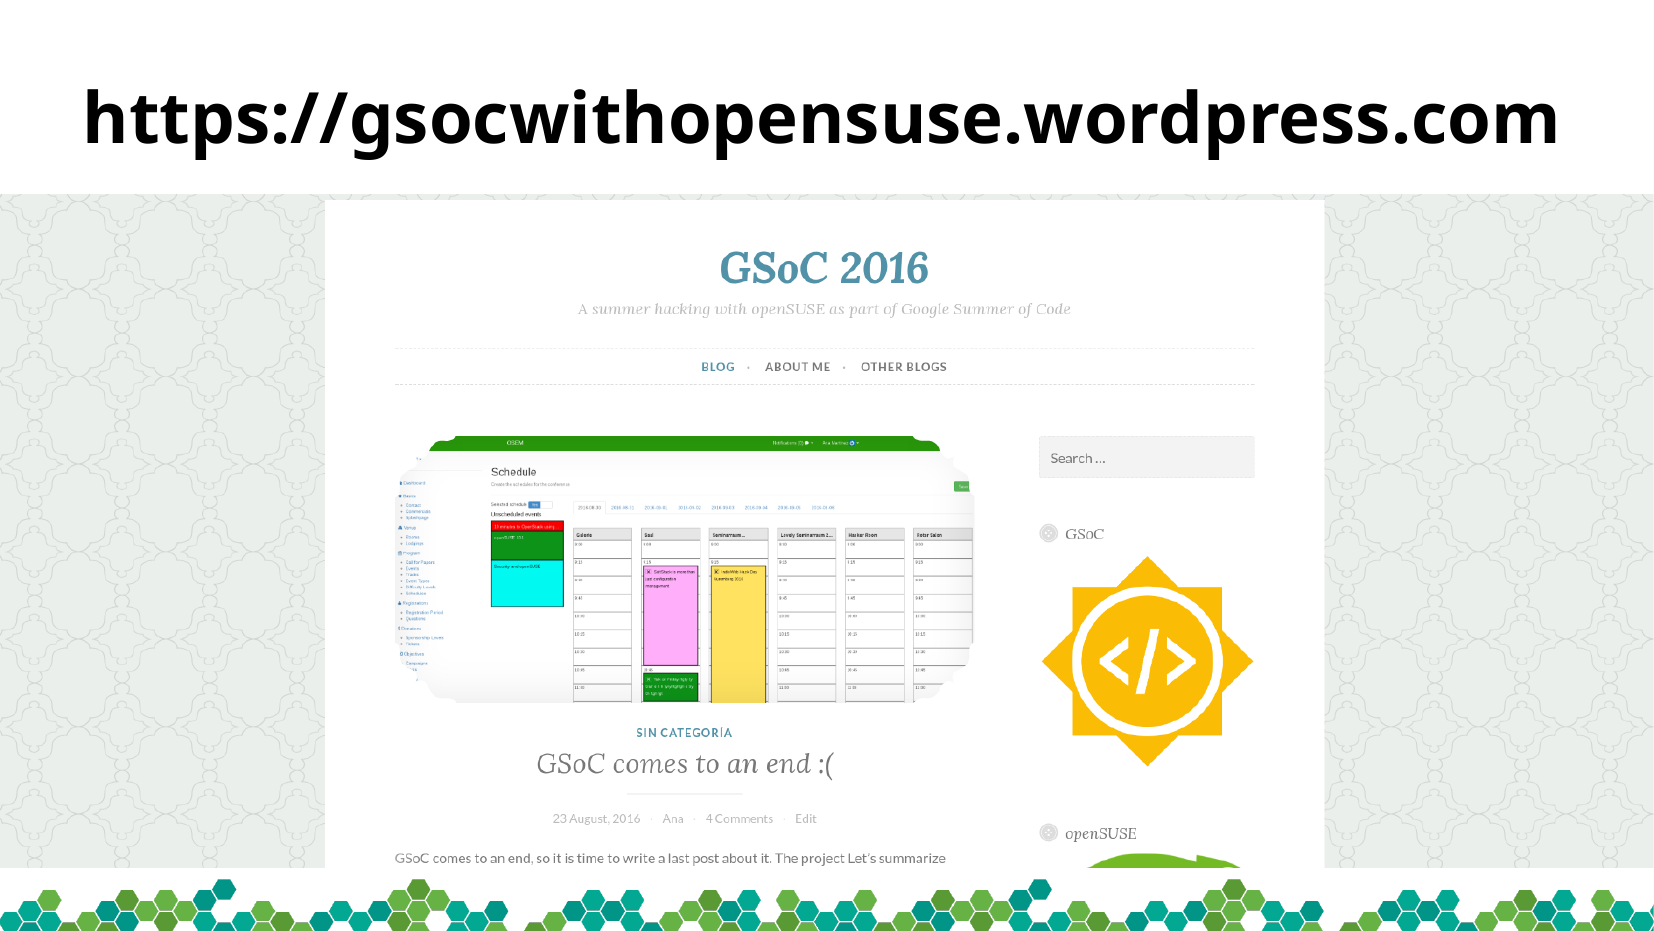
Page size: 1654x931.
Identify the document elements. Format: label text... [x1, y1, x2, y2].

picture [0, 871, 1654, 931]
picture [0, 194, 1654, 868]
text_box https://gsocwithopensuse.wordpress.com [82, 37, 1571, 193]
